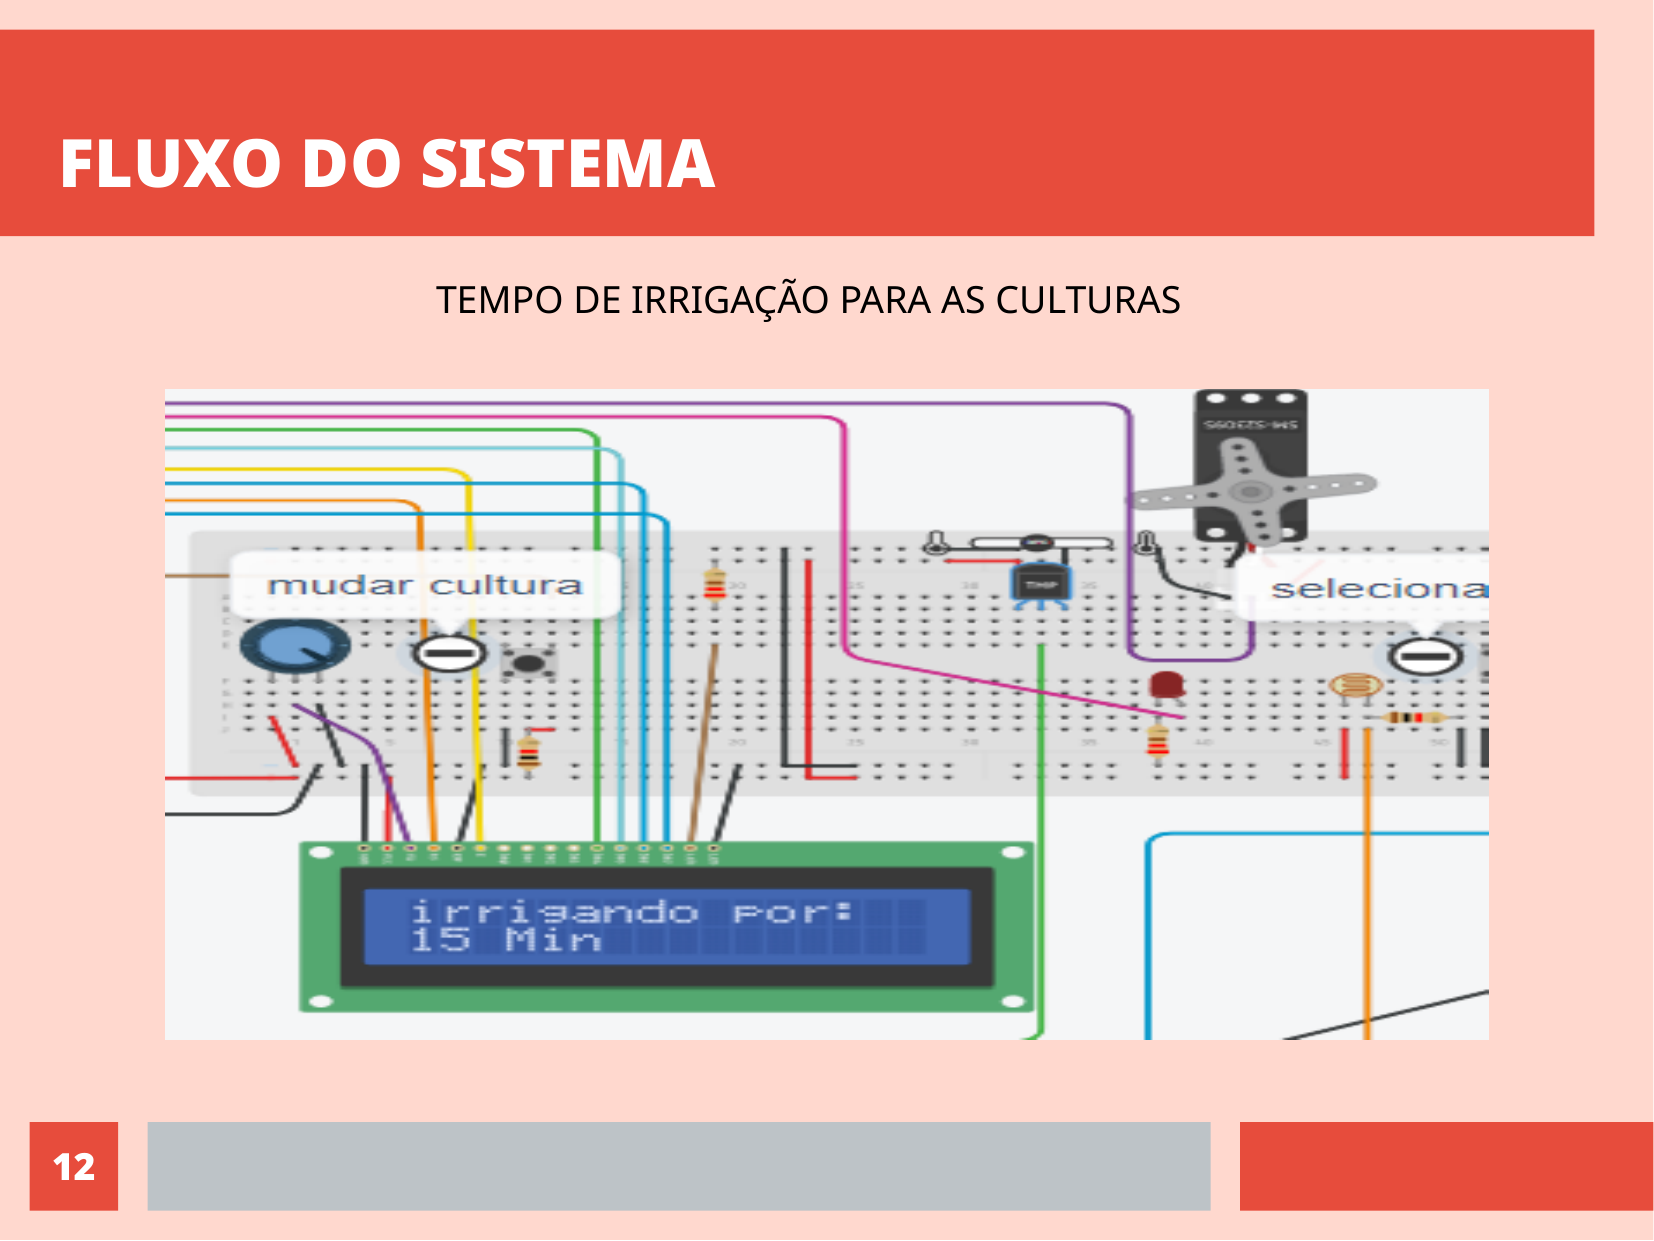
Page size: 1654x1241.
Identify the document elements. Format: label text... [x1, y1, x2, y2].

text_box TEMPO DE IRRIGAÇÃO PARA AS CULTURAS [236, 265, 1382, 334]
picture [165, 389, 1489, 1040]
title FLUXO DO SISTEMA [59, 59, 1595, 207]
